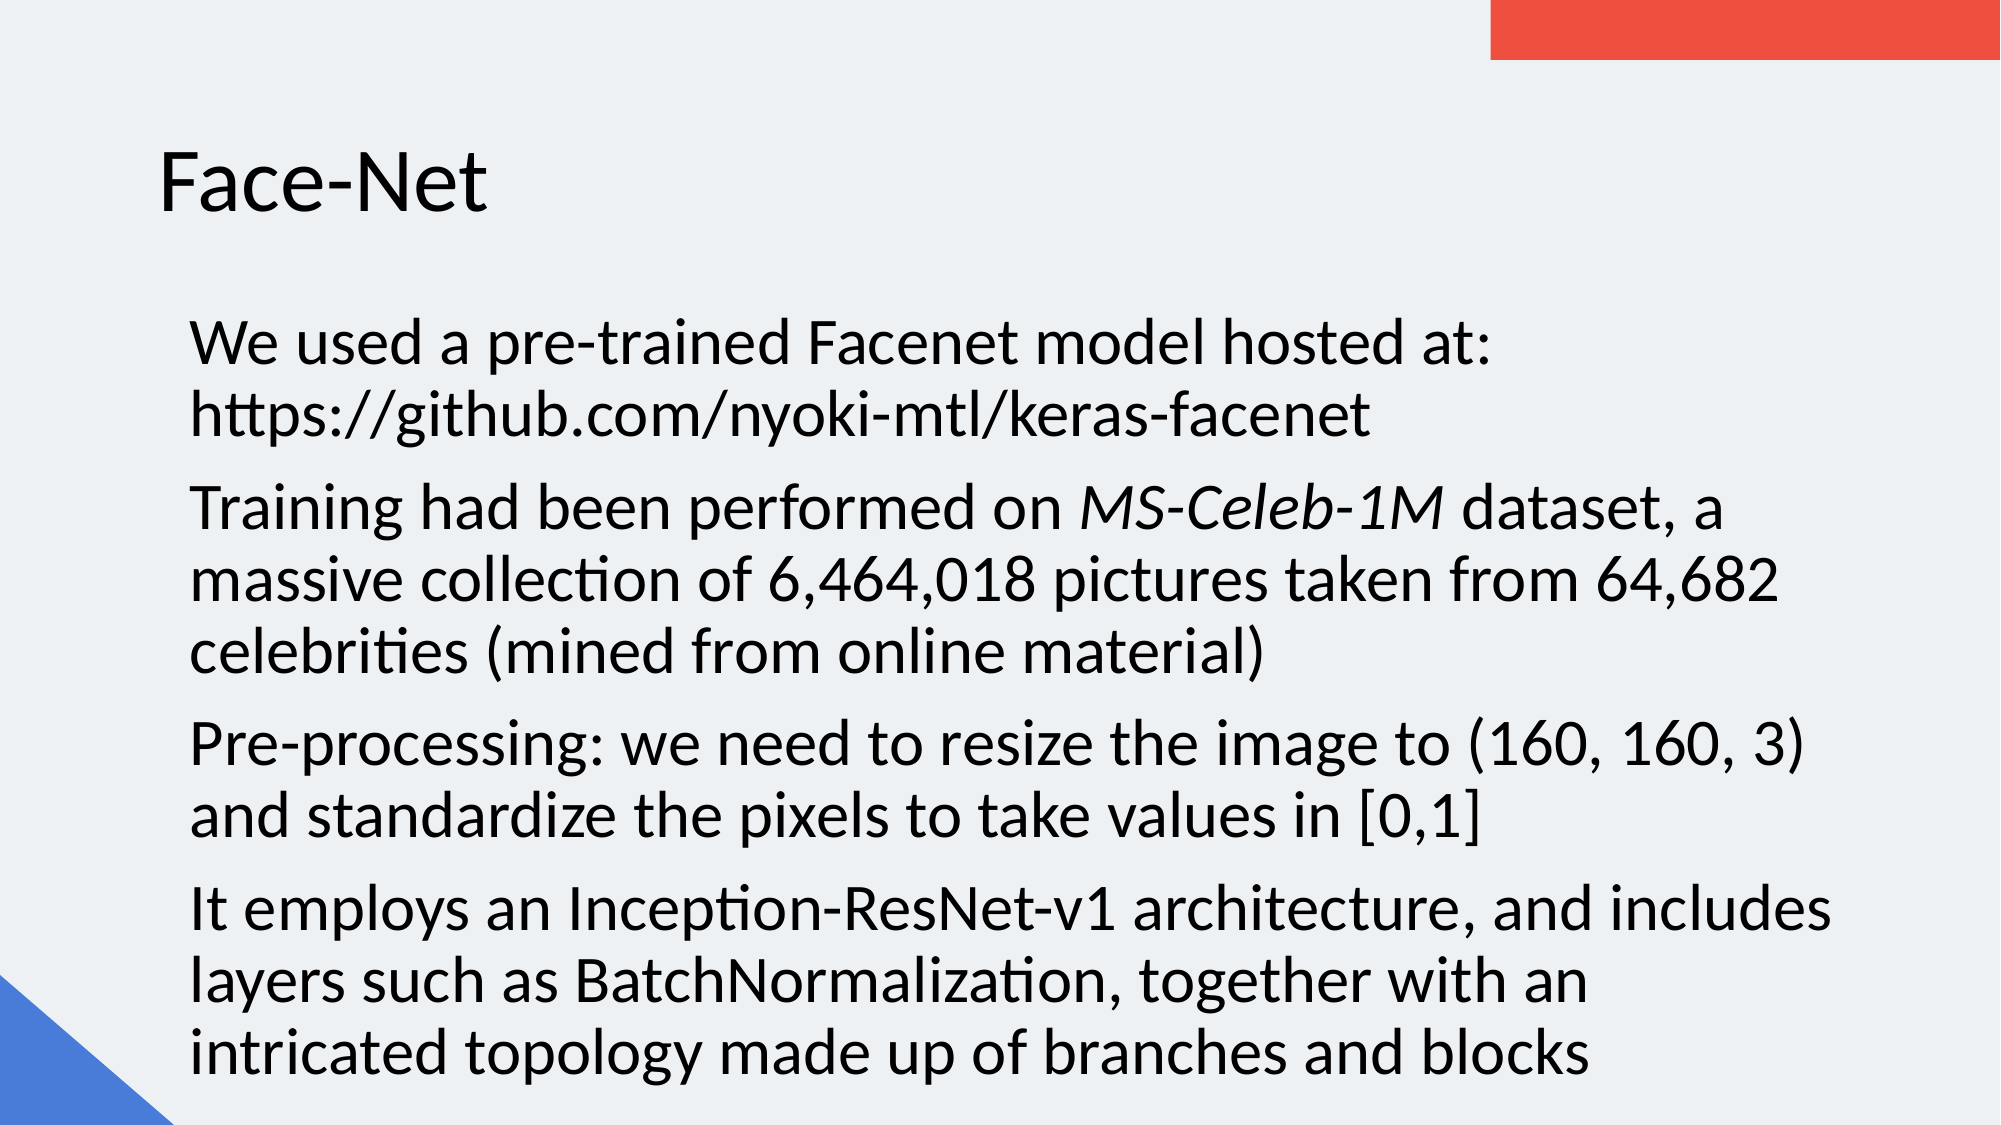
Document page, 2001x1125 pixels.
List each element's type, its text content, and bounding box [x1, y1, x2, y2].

list We used a pre-trained Facenet model hosted at: https://github.com/nyoki-mtl/keras-facenet Training had been performed on MS-Celeb-1M dataset, a massive collection of 6,464,018 pictures taken from 64,682 celebrities (mined from online material) Pre-processing: we need to resize the image to (160, 160, 3) and standardize the pixels to take values in [0,1] It employs an Inception-ResNet-v1 architecture, and includes layers such as BatchNormalization, together with an intricated topology made up of branches and blocks [137, 299, 1863, 1096]
title Face-Net [143, 65, 1869, 284]
text_box [0, 974, 174, 1125]
text_box [1490, 0, 2000, 60]
